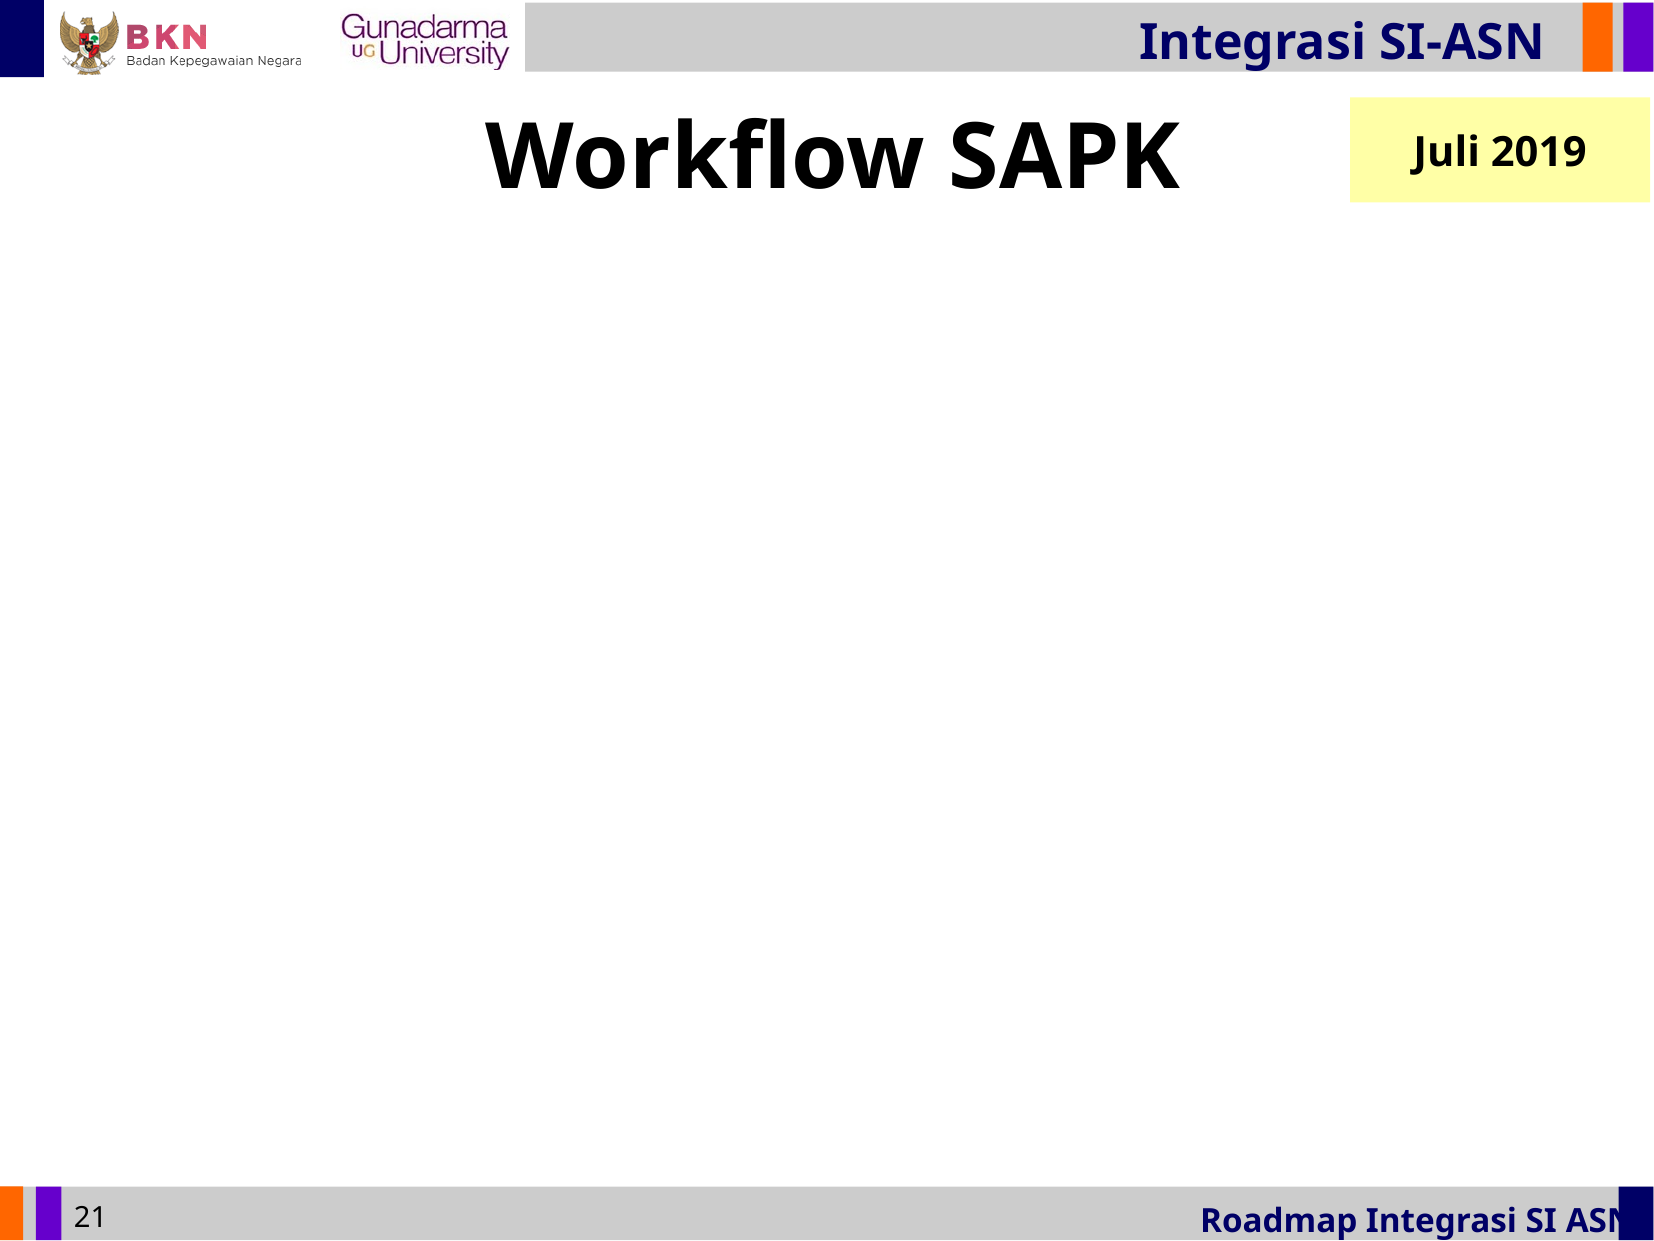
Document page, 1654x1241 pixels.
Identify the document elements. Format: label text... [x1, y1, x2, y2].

picture [60, 11, 301, 75]
text_box Juli 2019 [1350, 97, 1651, 203]
picture [340, 0, 510, 70]
title Workflow SAPK [77, 90, 1591, 217]
